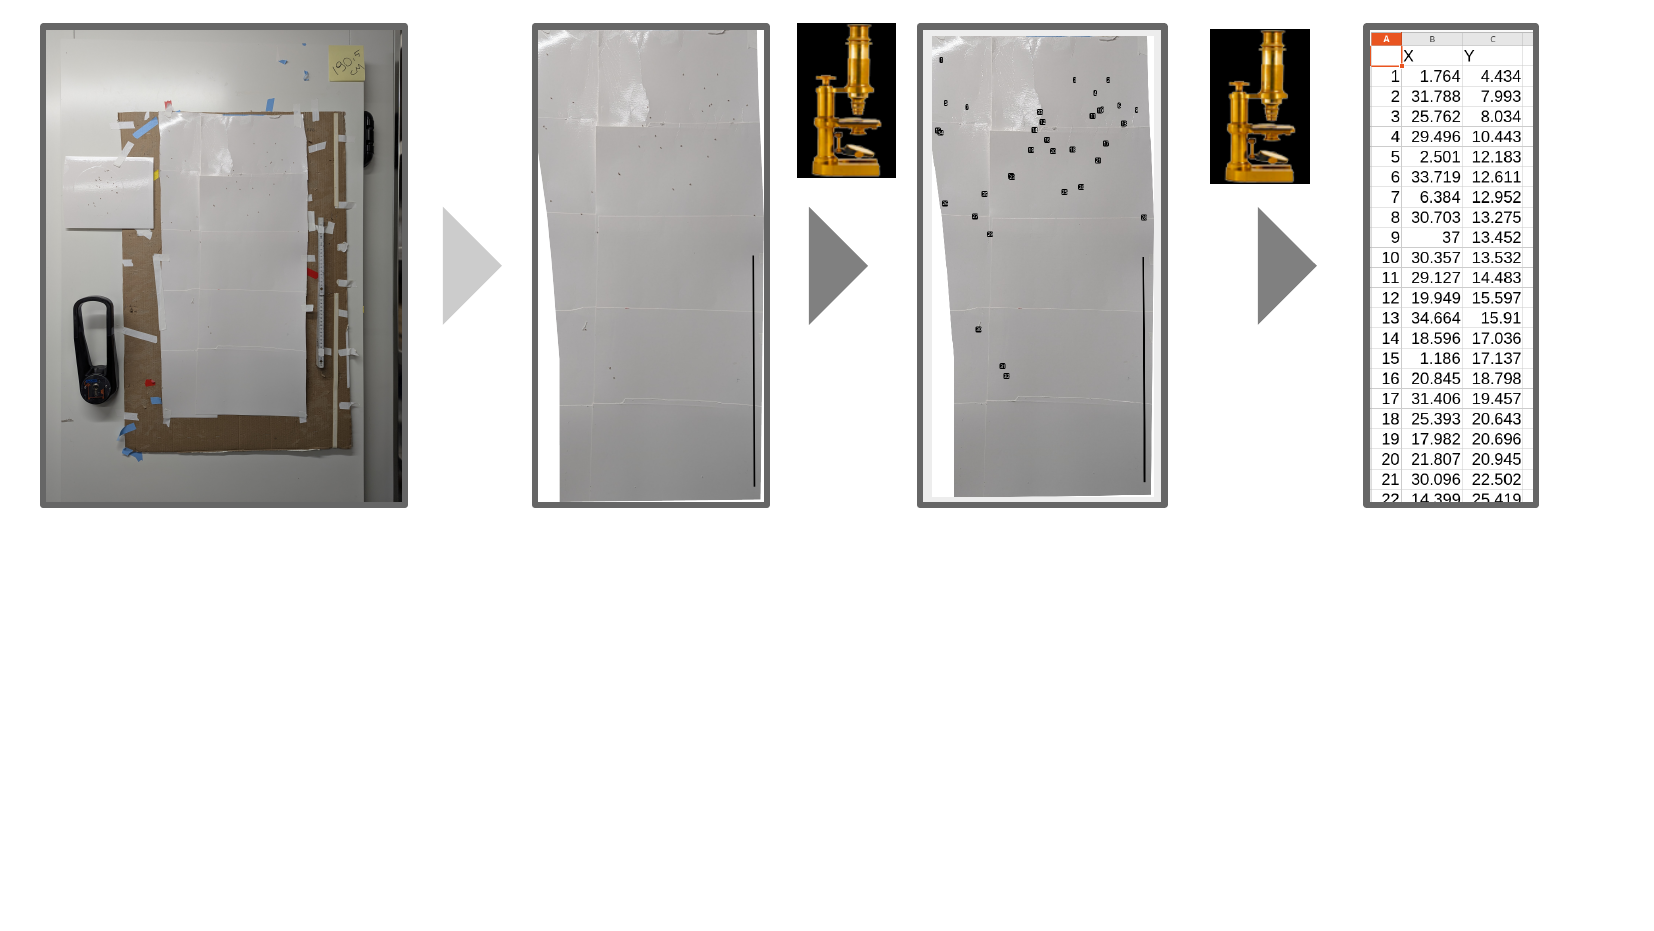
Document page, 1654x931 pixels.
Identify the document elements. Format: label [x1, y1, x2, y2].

picture [537, 29, 764, 502]
picture [922, 29, 1162, 502]
picture [797, 23, 896, 178]
text_box [442, 206, 502, 325]
picture [1369, 29, 1533, 502]
picture [46, 29, 402, 502]
text_box [1257, 206, 1317, 325]
picture [1210, 29, 1310, 184]
text_box [808, 206, 869, 325]
